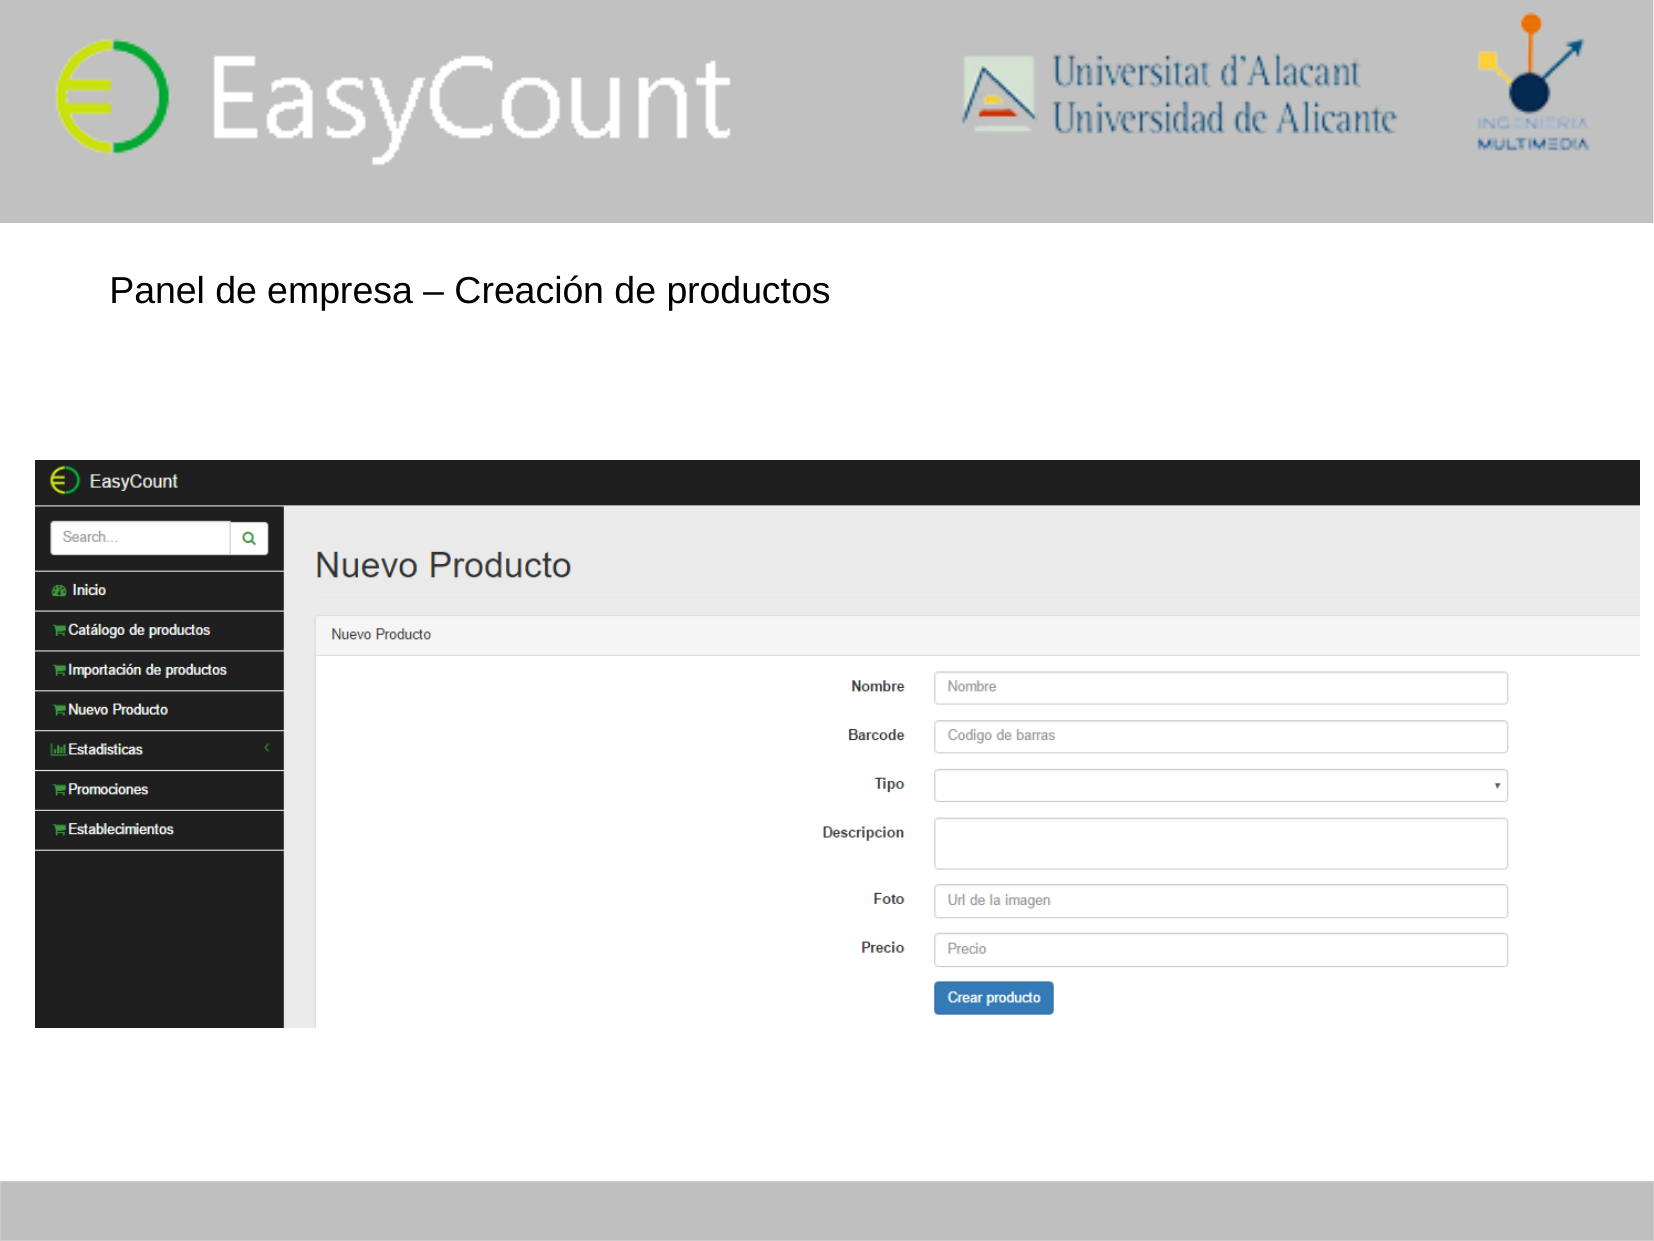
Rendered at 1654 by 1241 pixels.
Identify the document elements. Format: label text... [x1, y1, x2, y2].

text_box Panel de empresa – Creación de productos [94, 262, 846, 319]
picture [0, 0, 1654, 223]
text_box [0, 1181, 1654, 1241]
picture [35, 460, 1640, 1028]
